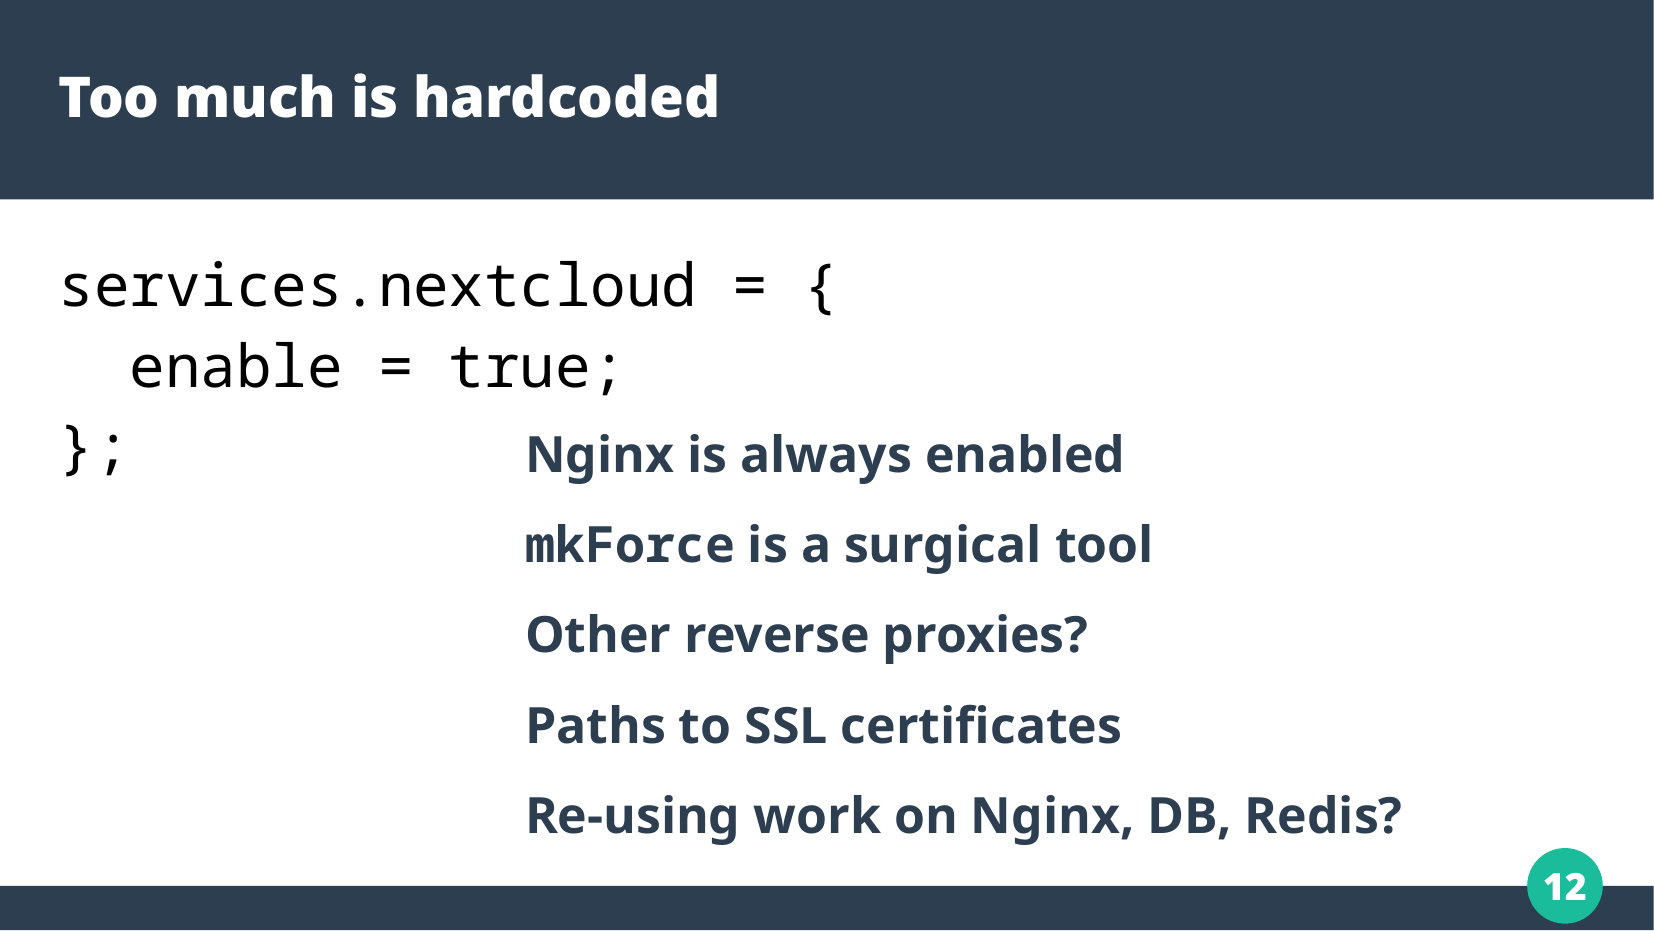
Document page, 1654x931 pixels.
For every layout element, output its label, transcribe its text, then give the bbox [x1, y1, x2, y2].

list services.nextcloud = { enable = true; }; [59, 243, 1595, 488]
list Nginx is always enabled mkForce is a surgical tool Other reverse proxies? Paths to SSL certificates Re-using work on Nginx, DB, Redis? [525, 418, 1595, 863]
title Too much is hardcoded [59, 37, 1595, 155]
